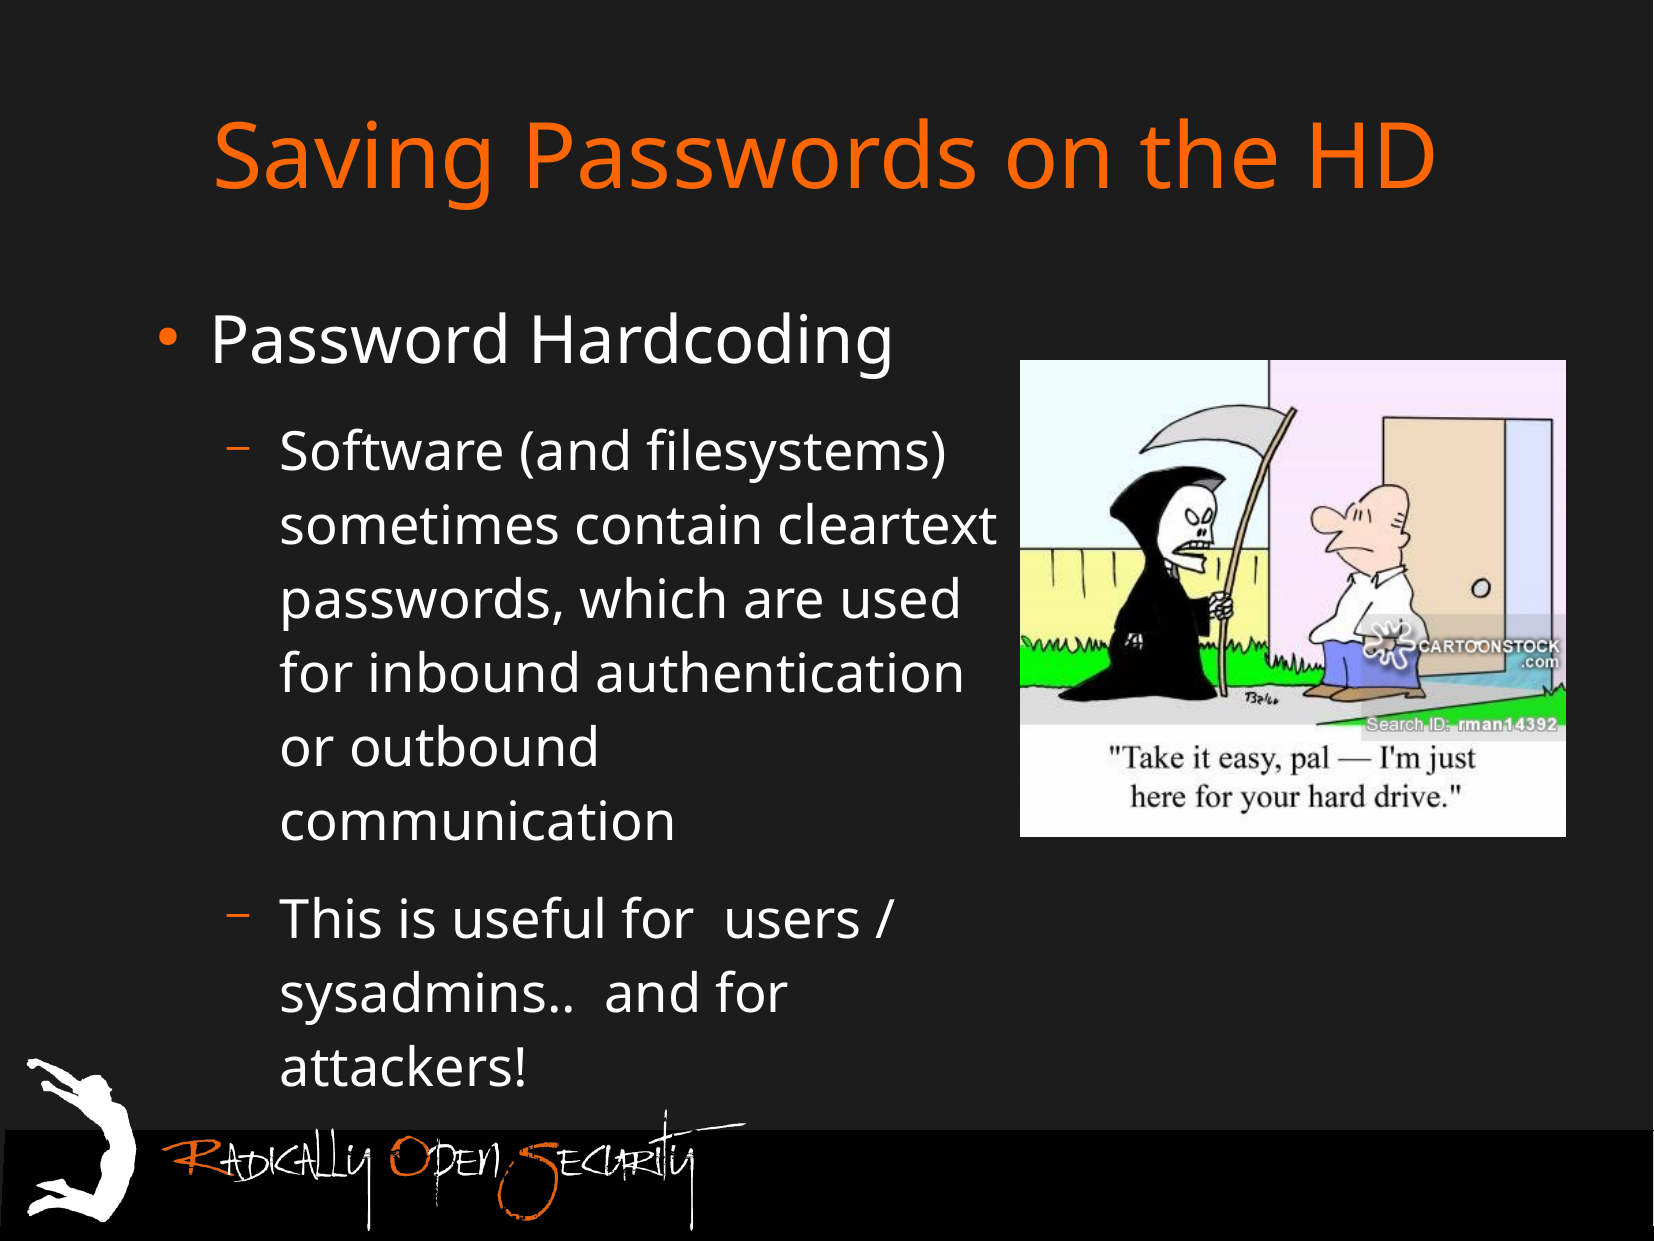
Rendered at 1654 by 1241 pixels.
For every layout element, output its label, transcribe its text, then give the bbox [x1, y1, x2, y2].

picture [1020, 360, 1566, 837]
picture [0, 1022, 778, 1241]
list Password Hardcoding Software (and filesystems) sometimes contain cleartext passwords, which are used for inbound authentication or outbound communication This is useful for users / sysadmins.. and for attackers! [138, 292, 1011, 1015]
title Saving Passwords on the HD [82, 49, 1571, 257]
